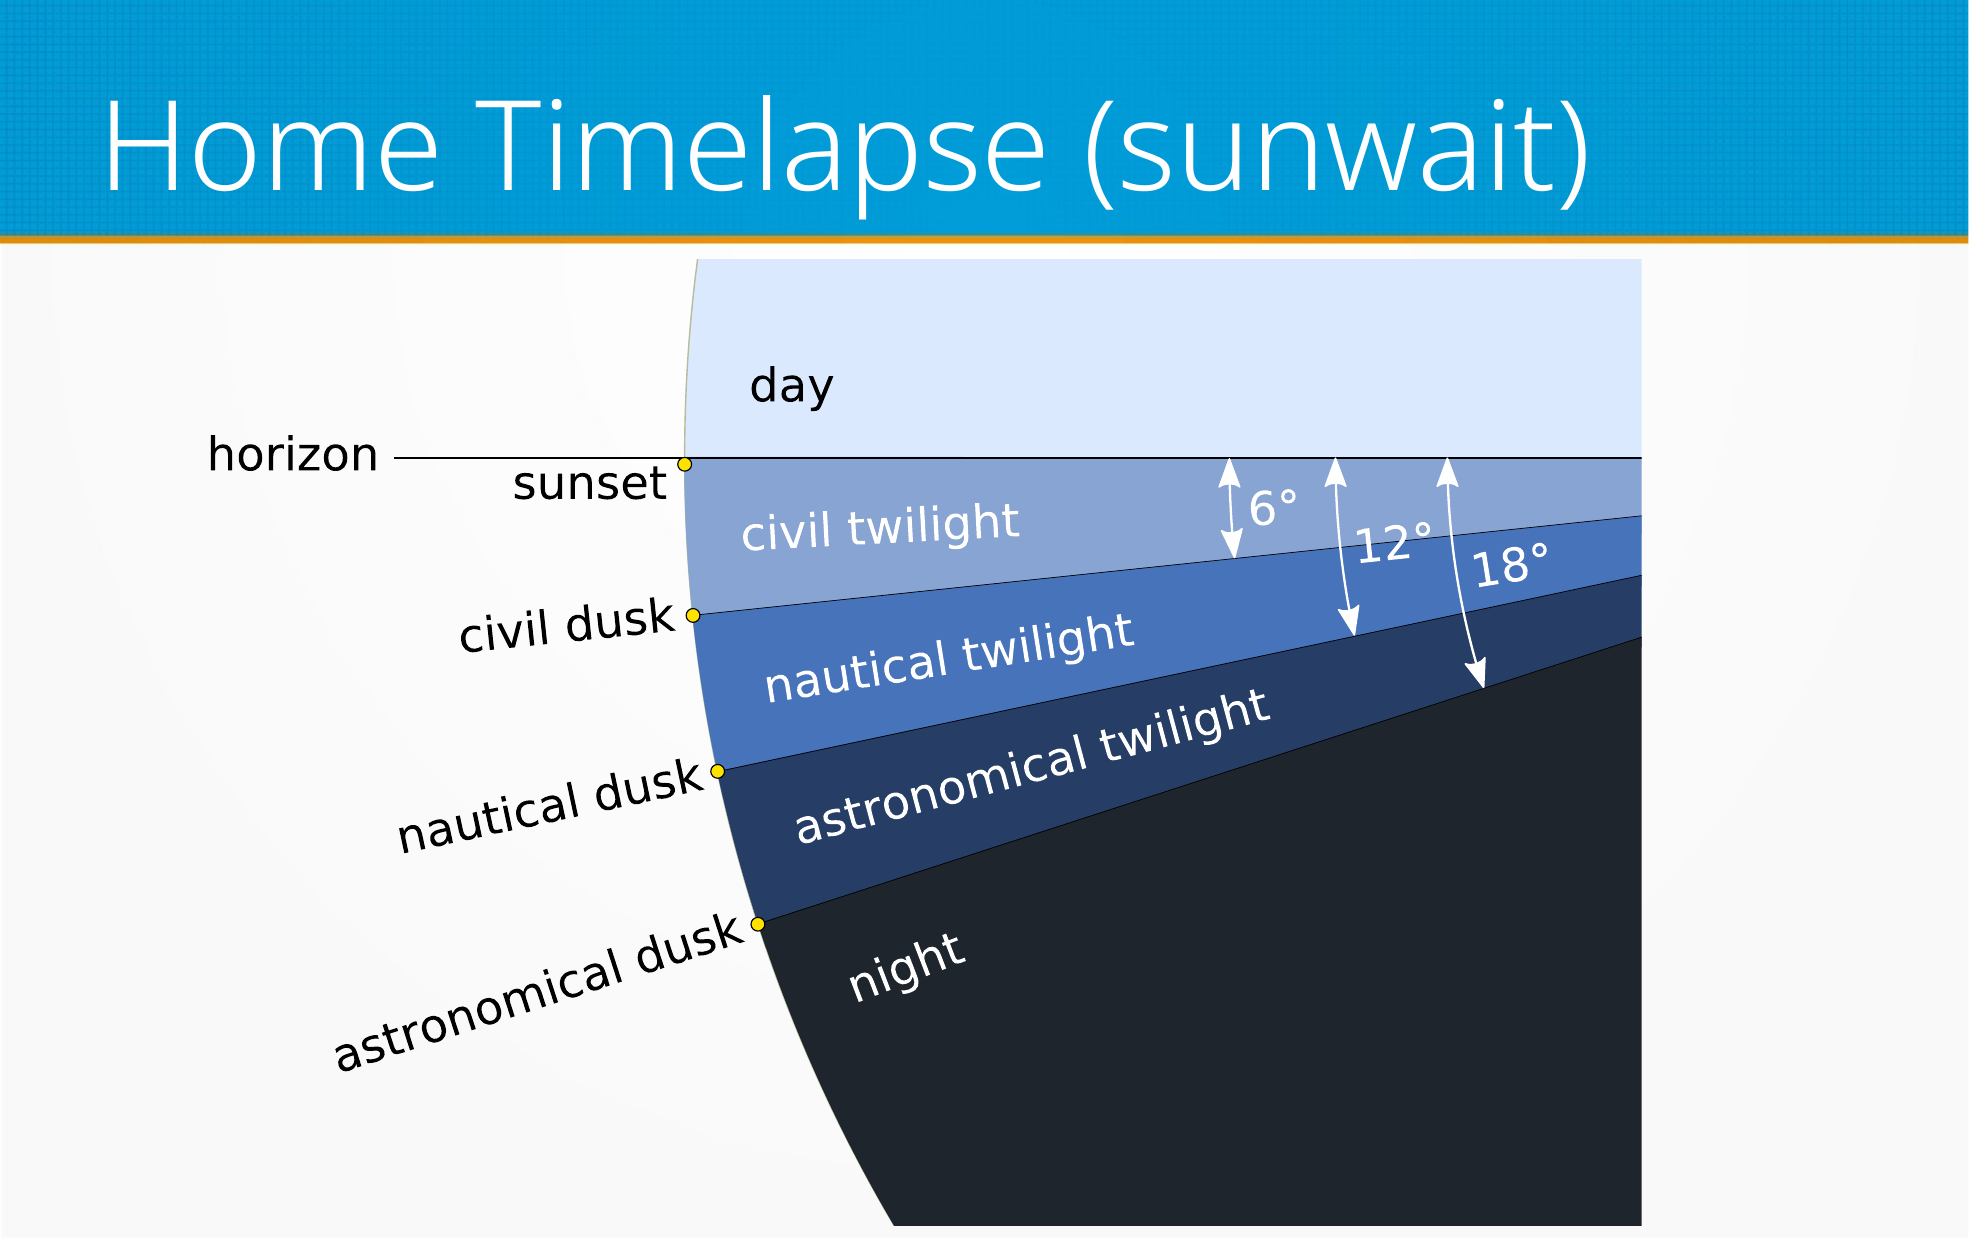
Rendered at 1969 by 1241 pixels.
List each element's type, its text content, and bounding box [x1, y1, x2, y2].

title Home Timelapse (sunwait) [98, 19, 1870, 227]
picture [0, 233, 1969, 1241]
